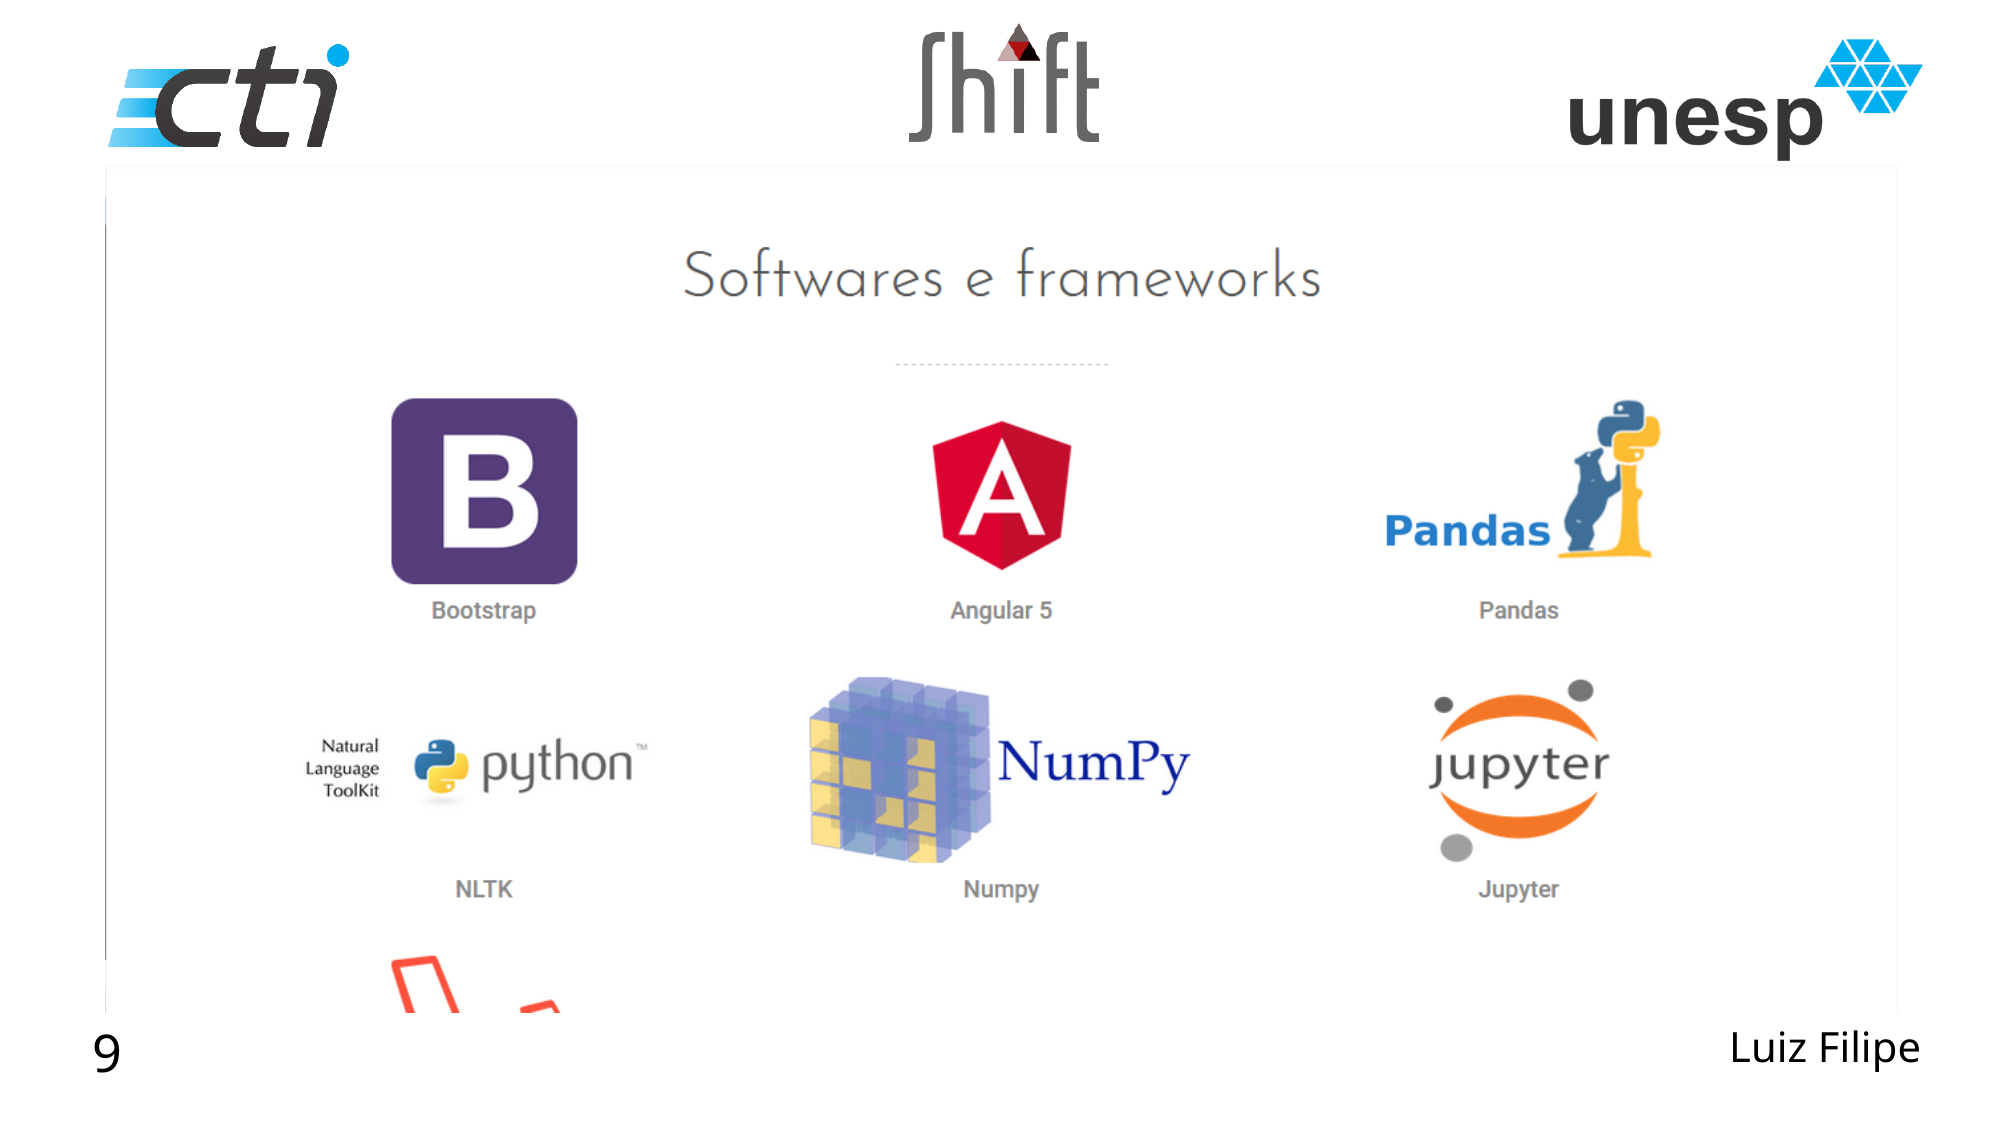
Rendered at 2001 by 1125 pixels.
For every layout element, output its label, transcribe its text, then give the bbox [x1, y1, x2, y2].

text_box 9 [77, 1012, 166, 1091]
text_box Luiz Filipe [1714, 1012, 1936, 1078]
picture [105, 165, 1898, 1013]
picture [108, 44, 349, 148]
picture [909, 20, 1099, 142]
picture [1570, 39, 1923, 161]
